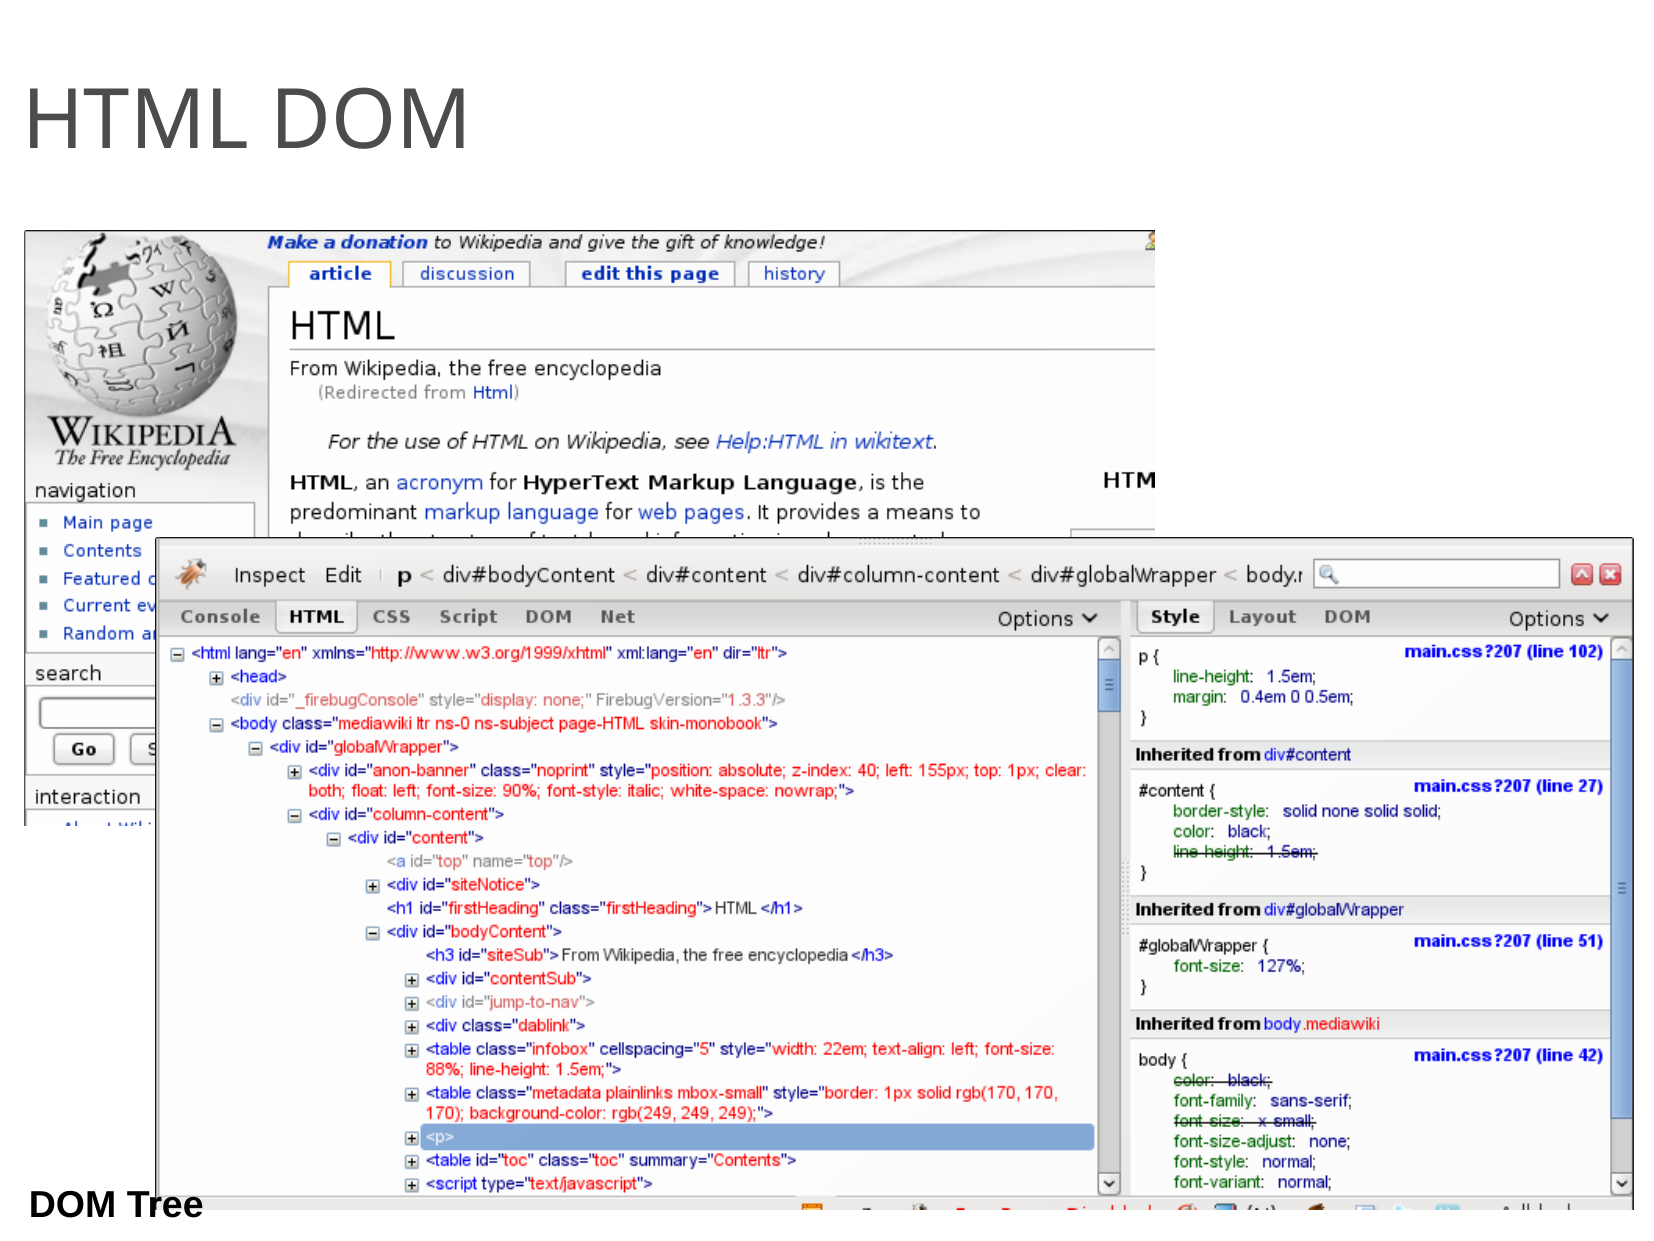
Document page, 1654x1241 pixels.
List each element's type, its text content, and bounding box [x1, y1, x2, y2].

picture [24, 230, 1634, 1210]
text_box DOM Tree [14, 1176, 219, 1234]
title HTML DOM [22, 26, 1654, 205]
